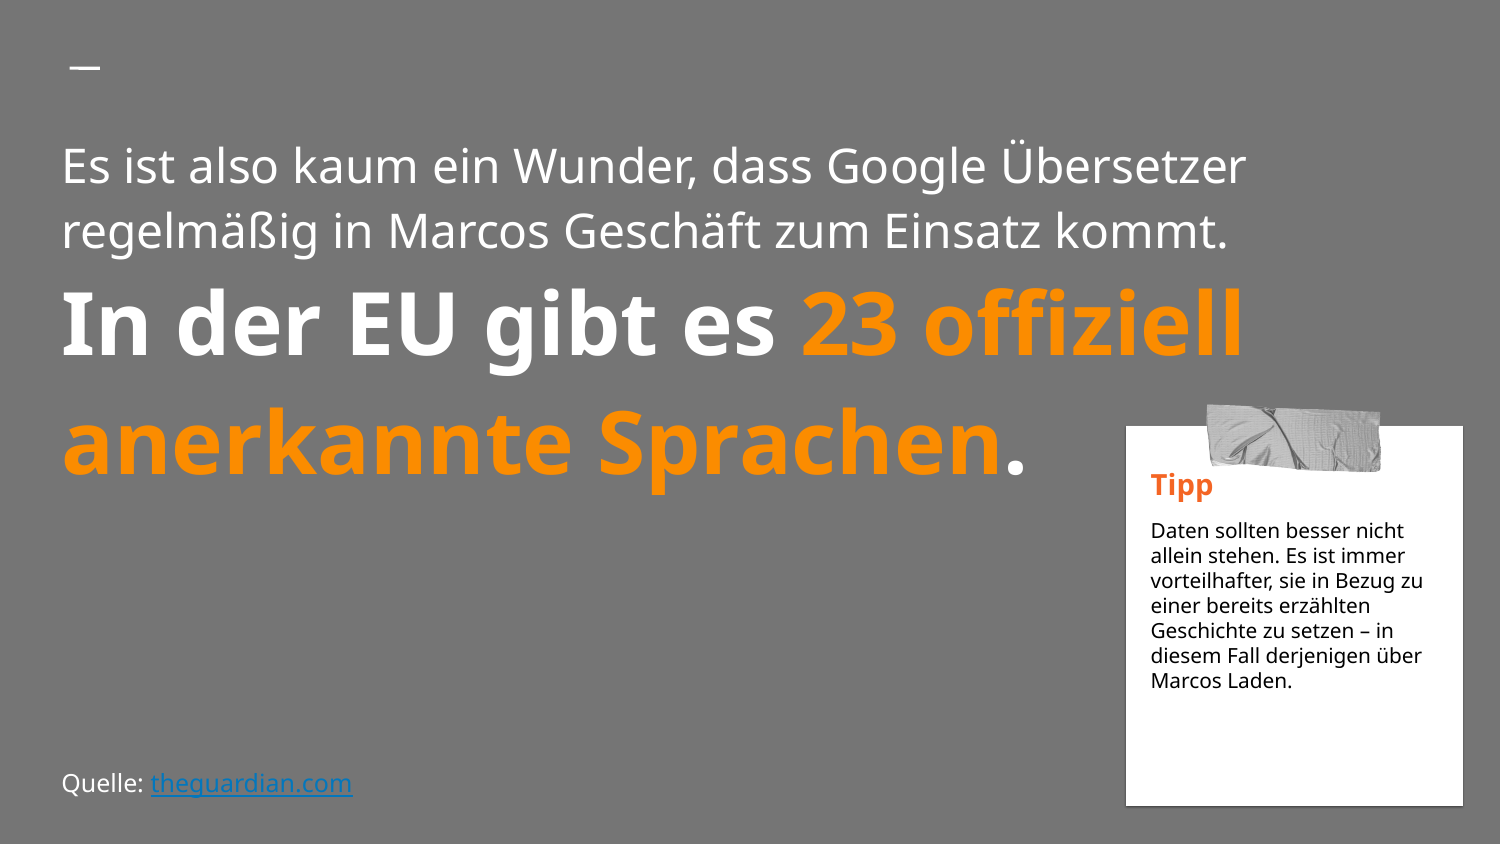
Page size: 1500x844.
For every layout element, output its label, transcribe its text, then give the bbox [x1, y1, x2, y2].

text_box Tipp Daten sollten besser nicht allein stehen. Es ist immer vorteilhafter, sie in Bezug zu einer bereits erzählten Geschichte zu setzen – in diesem Fall derjenigen über Marcos Laden. [1135, 451, 1452, 781]
title Es ist also kaum ein Wunder, dass Google Übersetzer regelmäßig in Marcos Geschäft zum Einsatz kommt. In der EU gibt es 23 offiziell anerkannte Sprachen. [46, 116, 1272, 746]
text_box Quelle: theguardian.com [46, 763, 1071, 806]
picture [1112, 404, 1476, 821]
